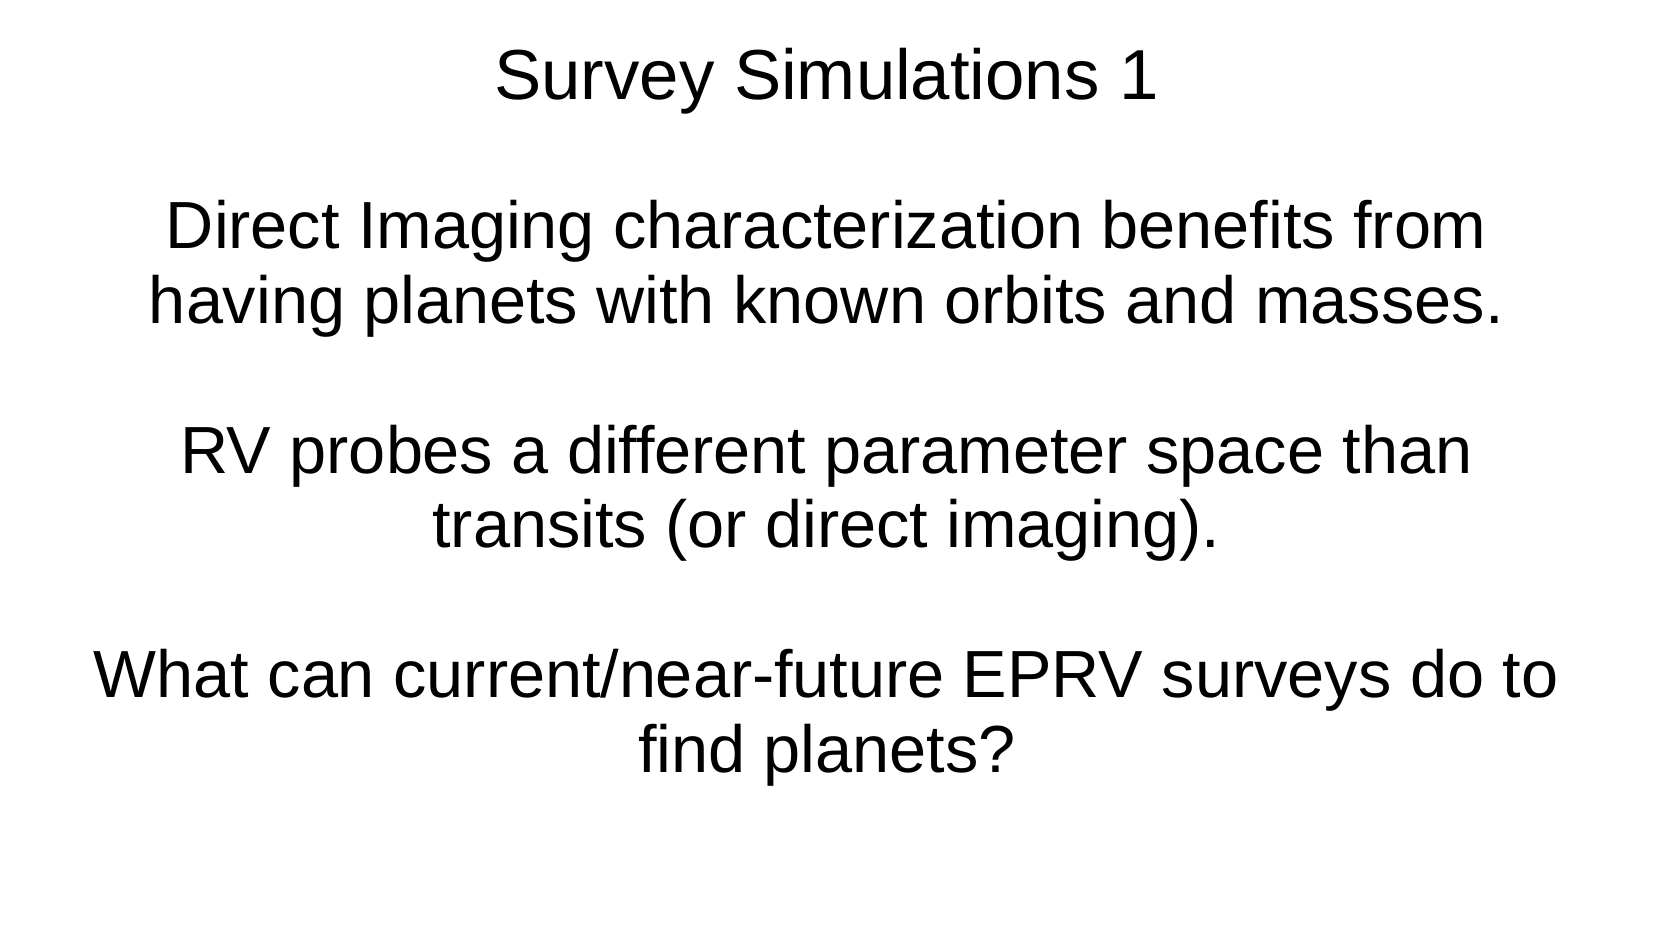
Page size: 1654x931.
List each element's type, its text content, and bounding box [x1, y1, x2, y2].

subtitle Direct Imaging characterization benefits from having planets with known orbits and masses. RV probes a different parameter space than transits (or direct imaging). What can current/near-future EPRV surveys do to find planets? [82, 188, 1571, 787]
title Survey Simulations 1 [0, 0, 1654, 151]
